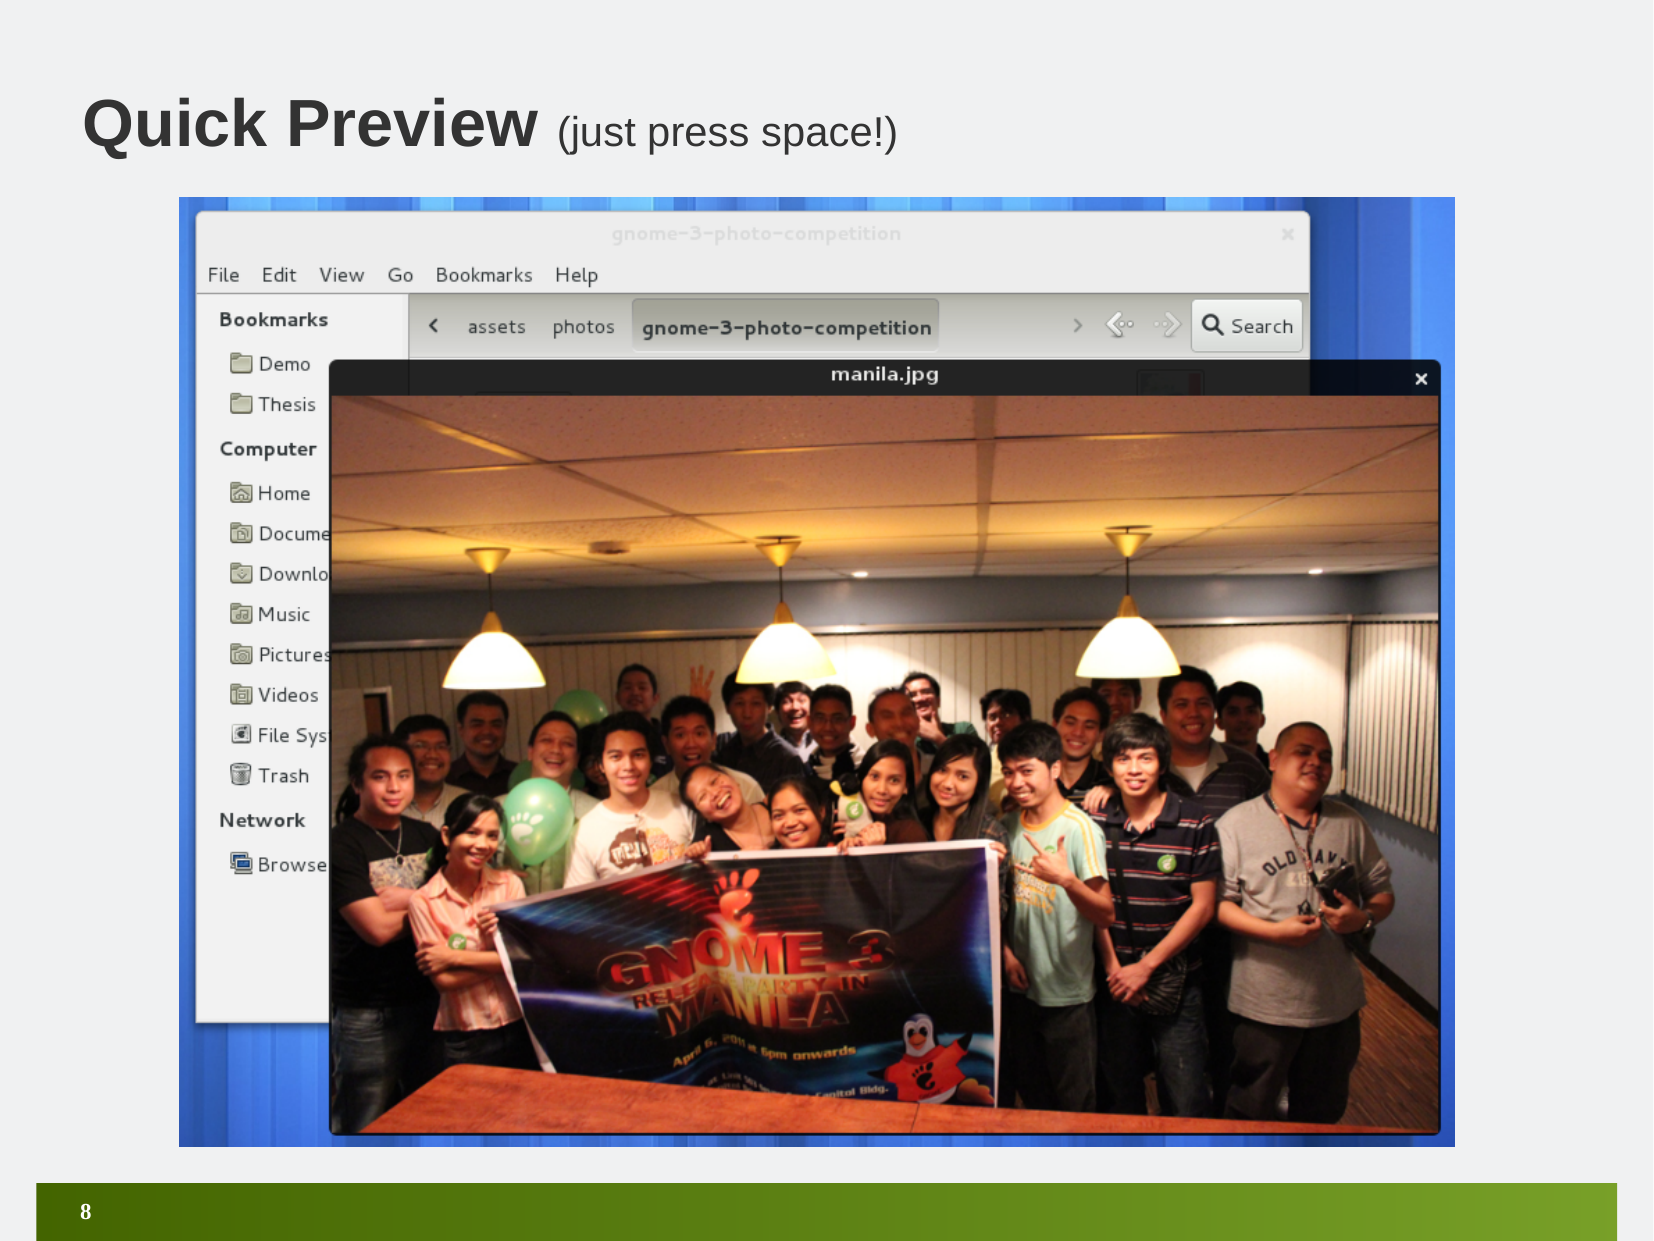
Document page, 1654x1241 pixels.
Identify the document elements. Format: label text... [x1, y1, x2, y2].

picture [0, 0, 1654, 1241]
title Quick Preview (just press space!) [82, 49, 1571, 198]
